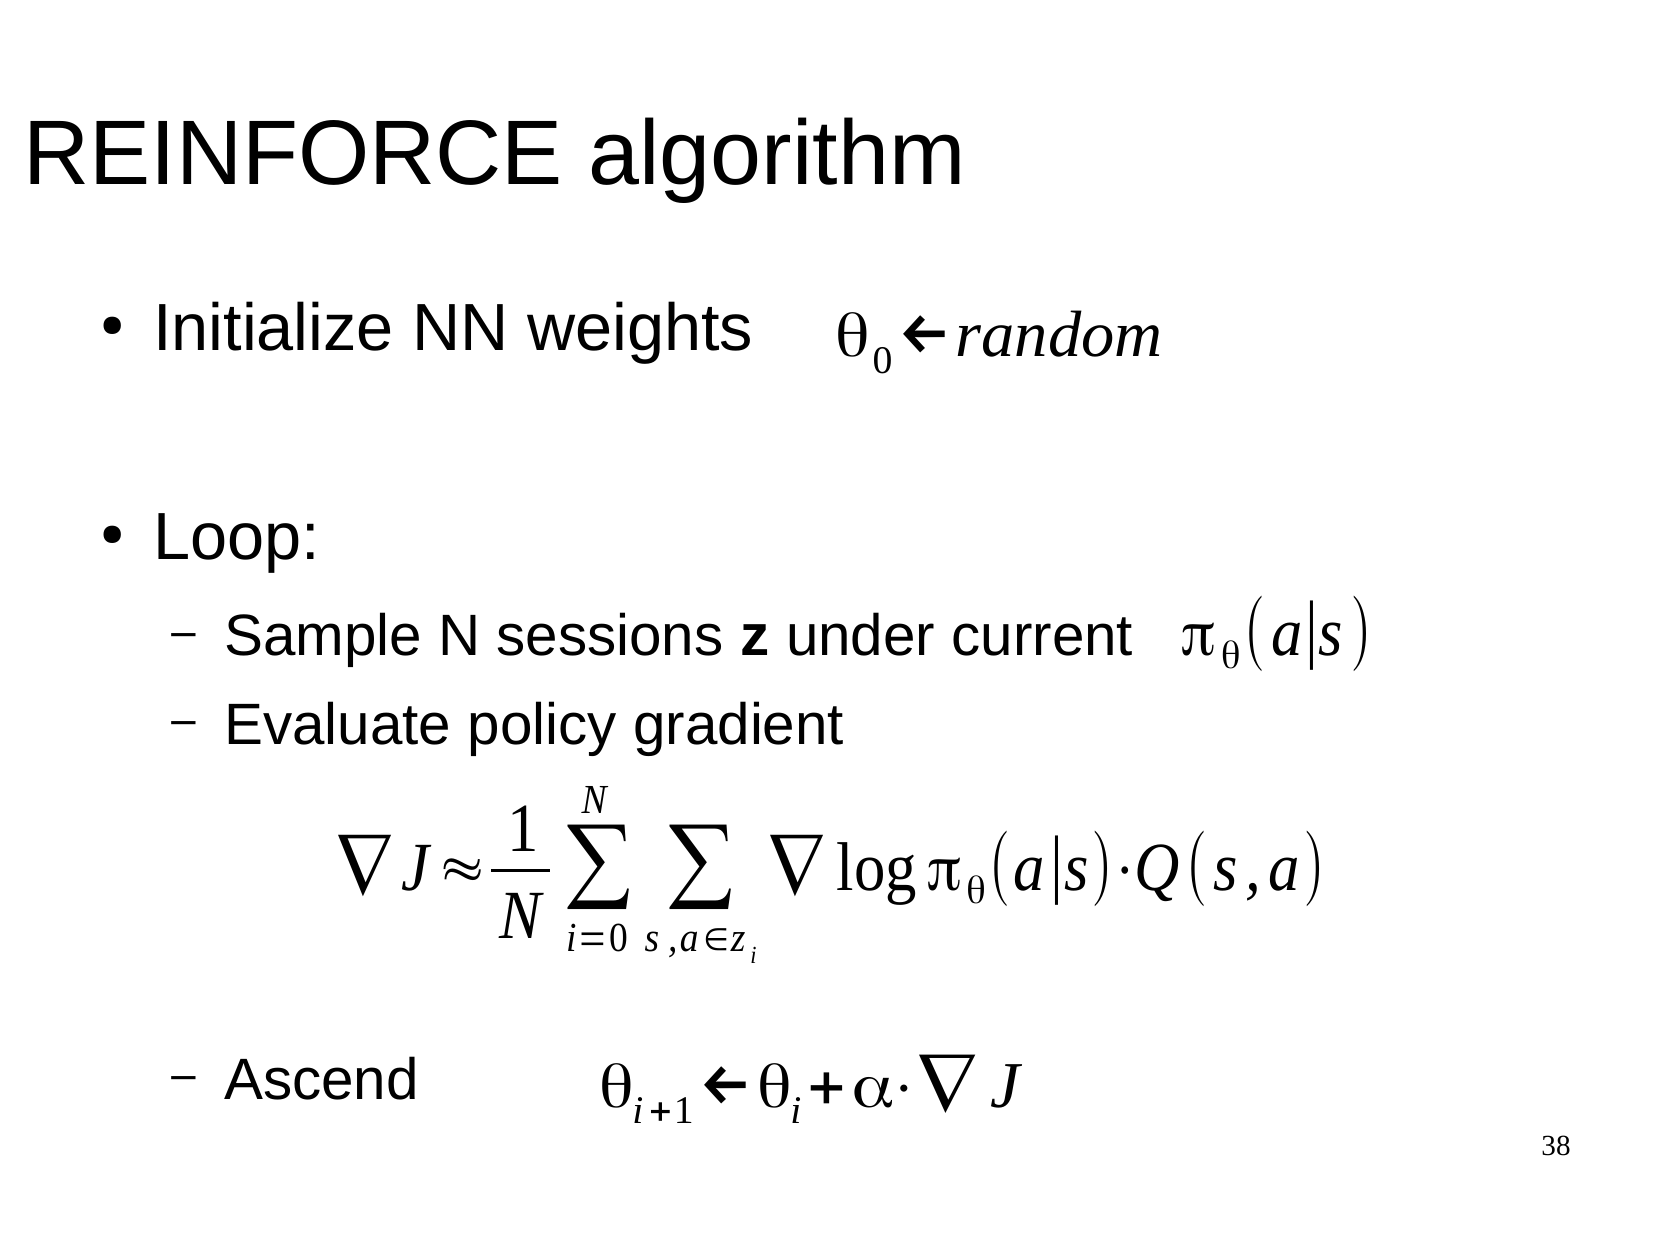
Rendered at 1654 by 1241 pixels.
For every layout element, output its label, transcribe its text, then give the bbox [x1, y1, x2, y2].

chart [818, 299, 1179, 384]
title REINFORCE algorithm [23, 49, 1512, 257]
list Initialize NN weights Loop: Sample N sessions z under current Evaluate policy gradient Ascend [82, 290, 1571, 1186]
chart [1166, 590, 1385, 674]
chart [582, 1049, 1042, 1134]
